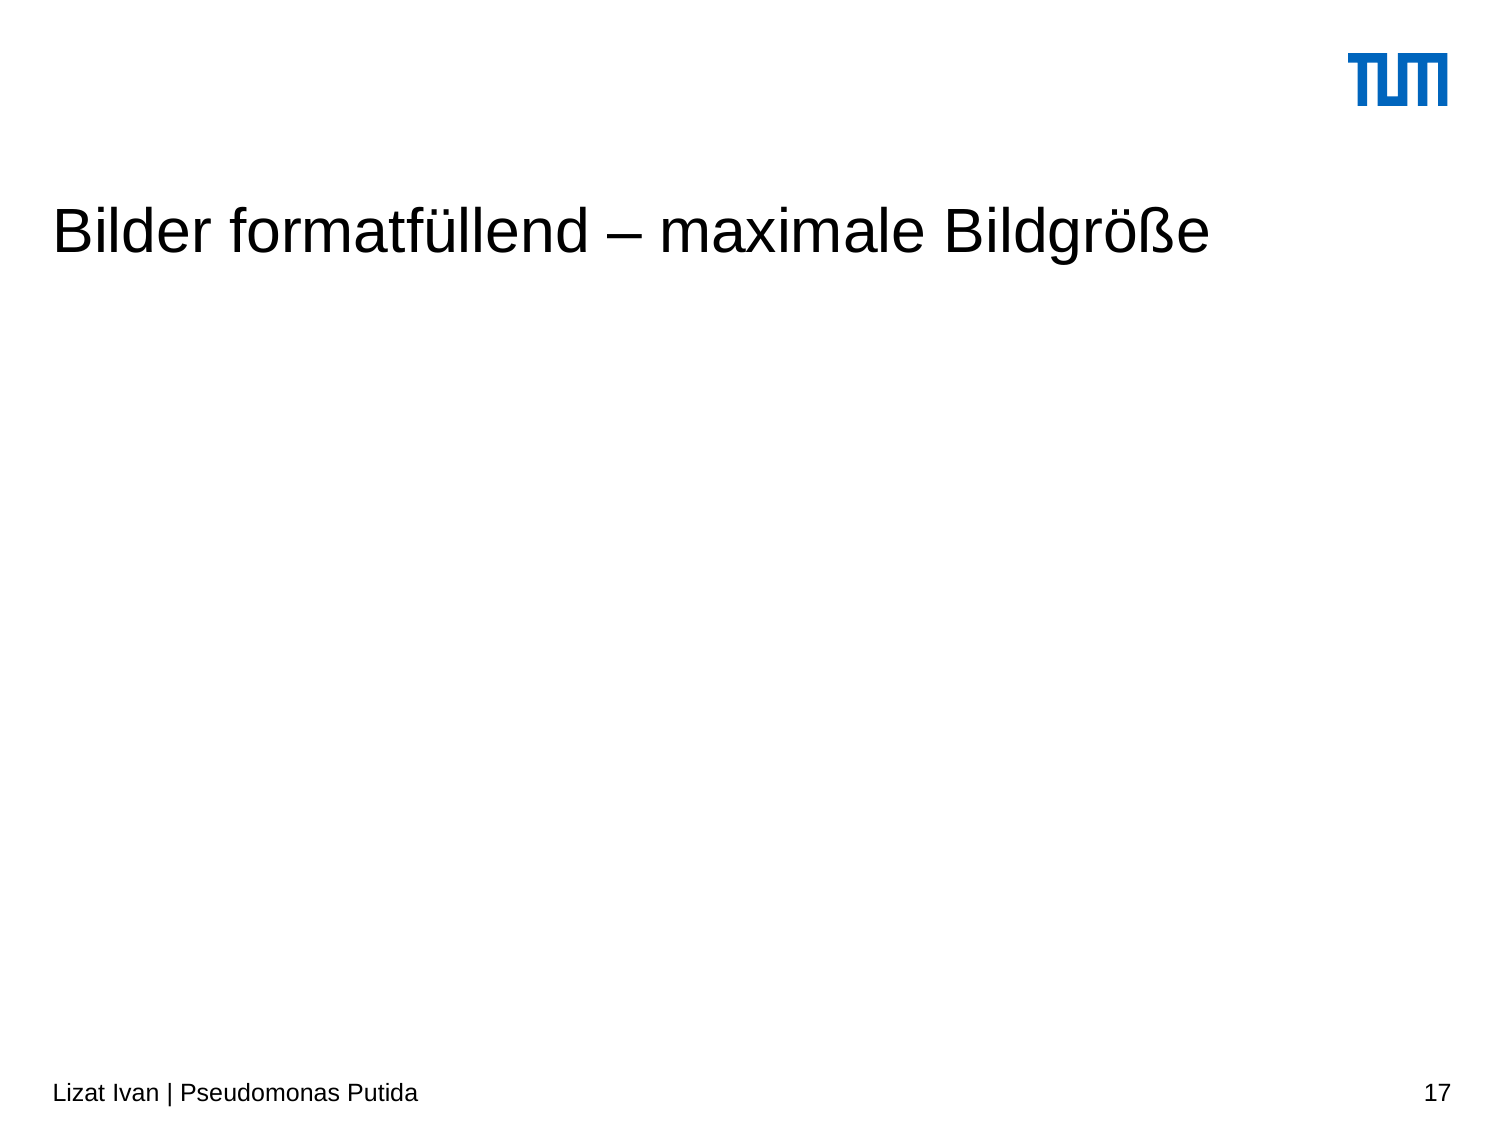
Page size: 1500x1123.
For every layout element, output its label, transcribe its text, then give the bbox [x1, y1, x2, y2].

title Bilder formatfüllend – maximale Bildgröße [52, 195, 1453, 266]
